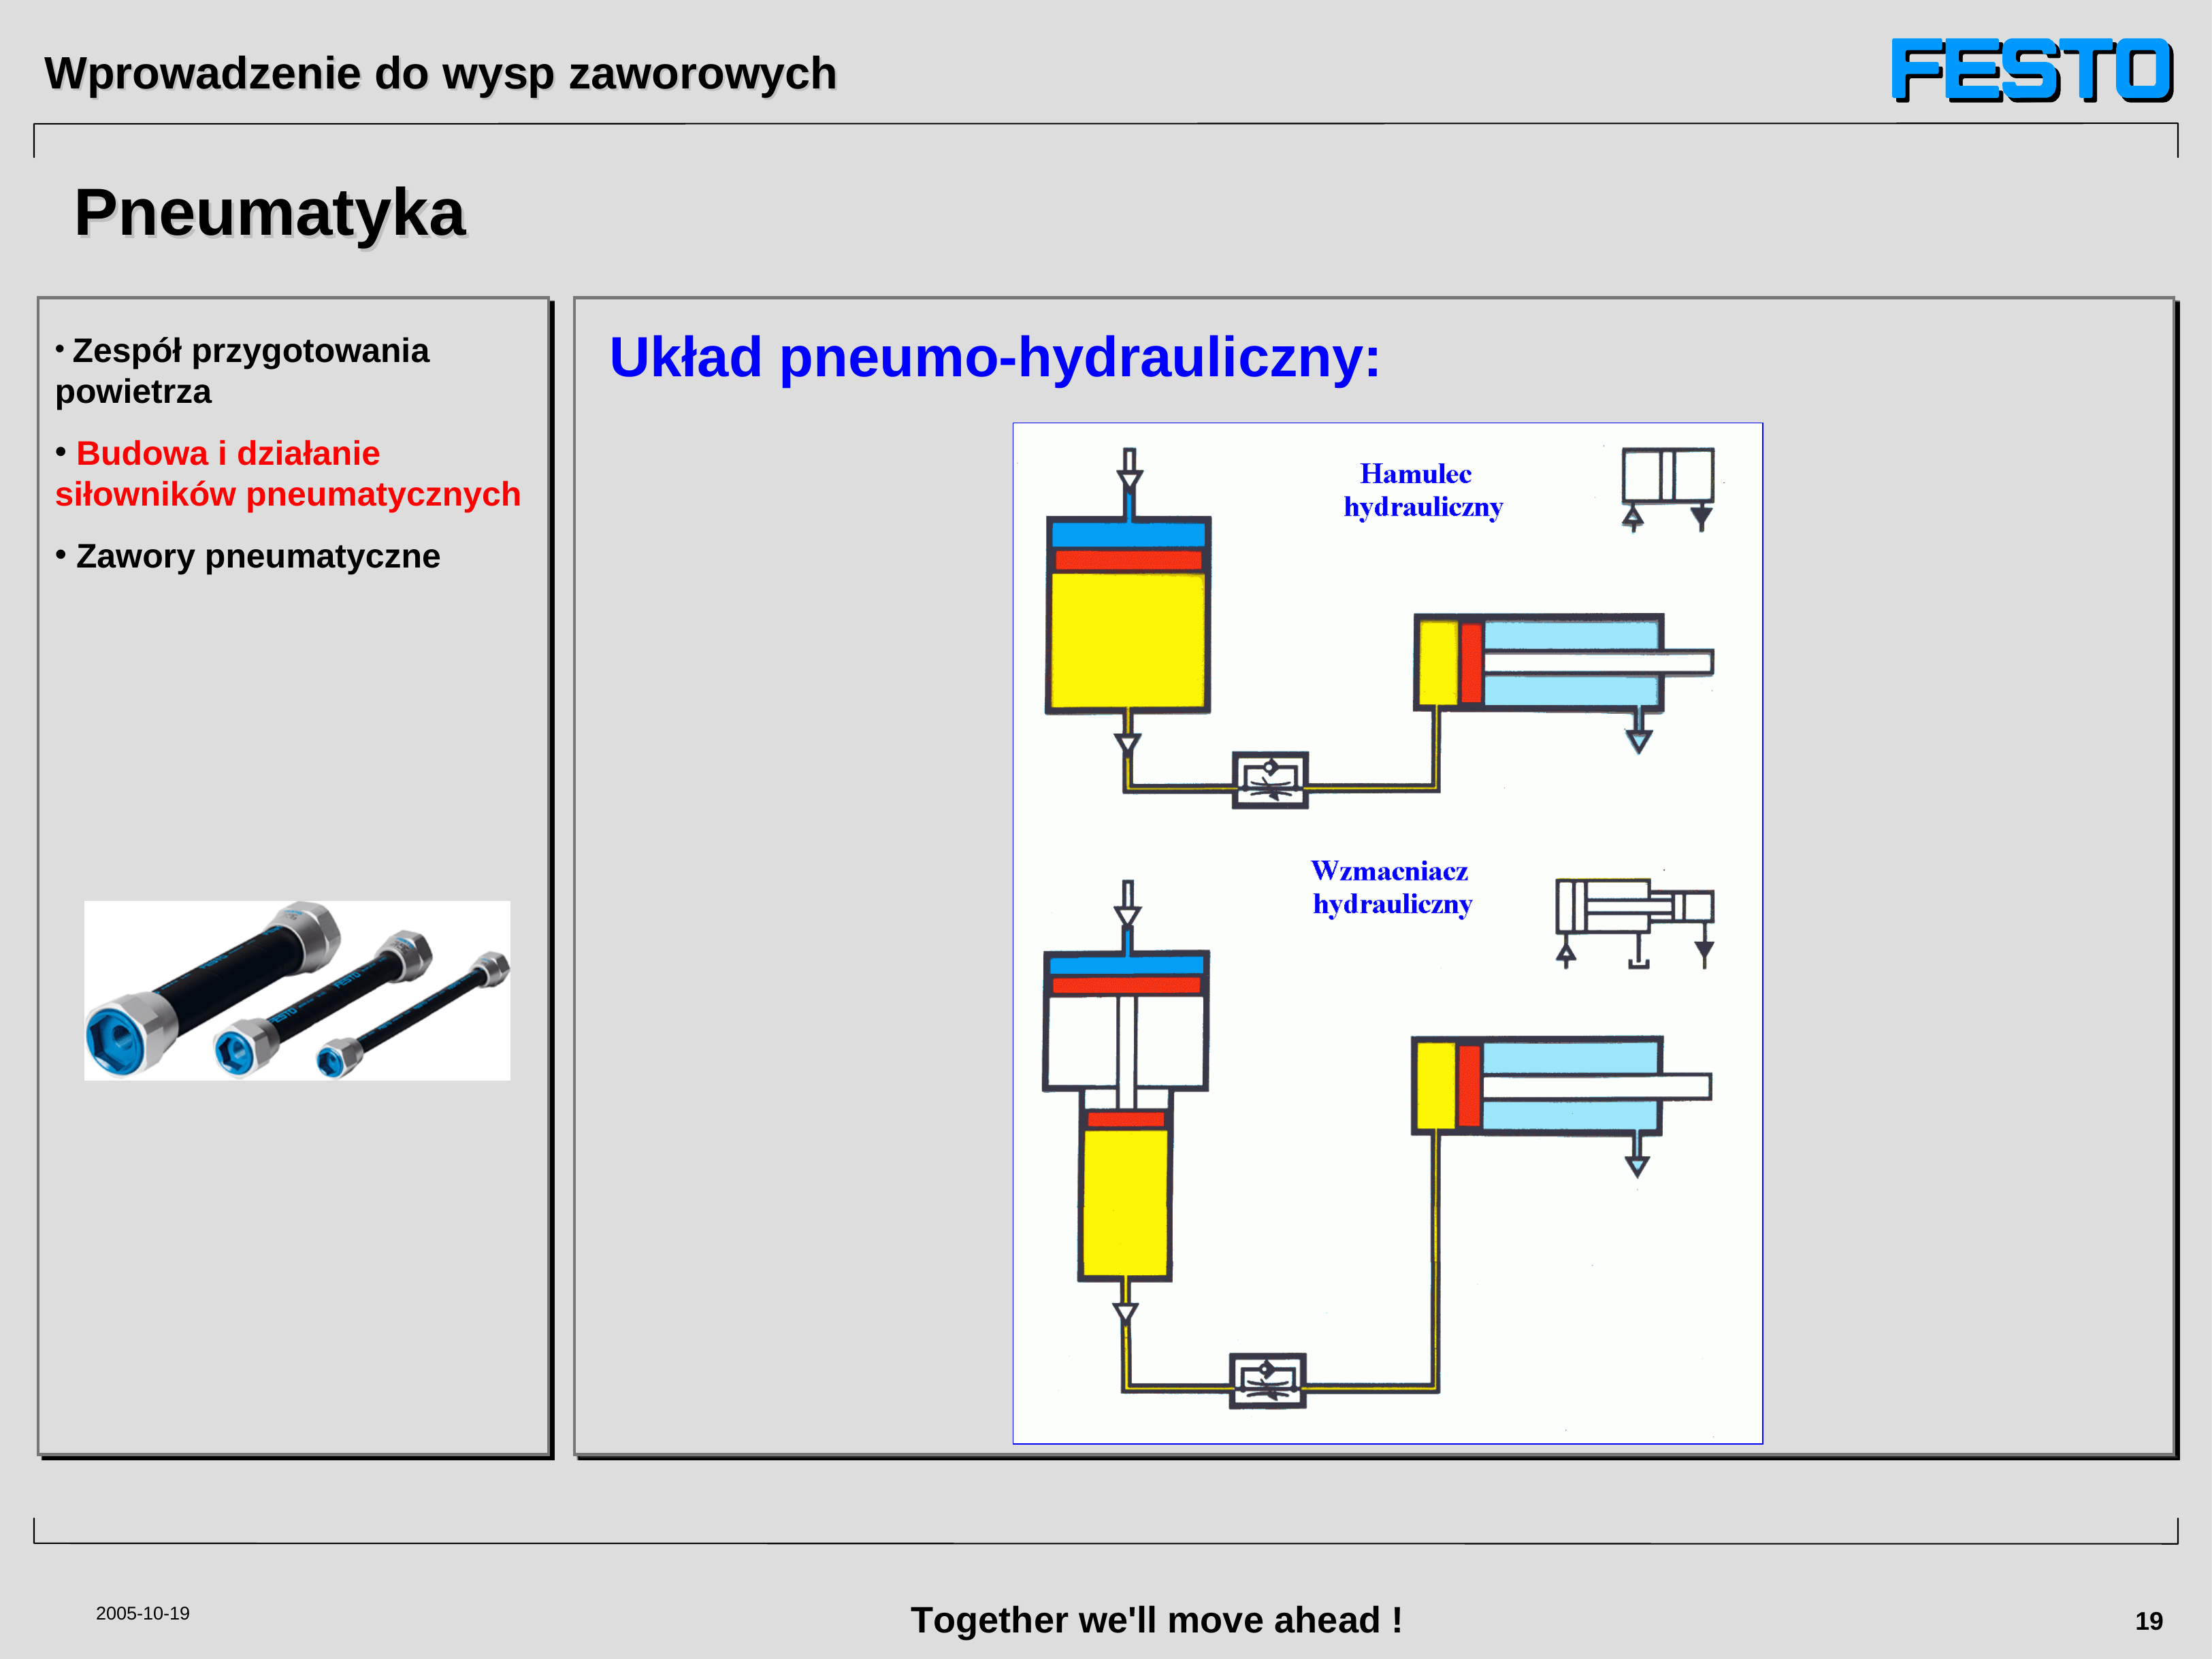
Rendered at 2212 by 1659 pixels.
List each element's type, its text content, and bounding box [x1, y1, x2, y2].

text_box <number> [2057, 1592, 2186, 1648]
picture [84, 901, 510, 1081]
picture [1013, 423, 1763, 1444]
text_box Zespół przygotowania powietrza Budowa i działanie siłowników pneumatycznych Zawory pneumatyczne [44, 323, 536, 642]
text_box Układ pneumo-hydrauliczny: [599, 314, 1681, 394]
title Pneumatyka [51, 142, 1895, 260]
text_box Together we'll move ahead ! [807, 1592, 1508, 1644]
text_box 2005-10-19 [74, 1592, 387, 1633]
